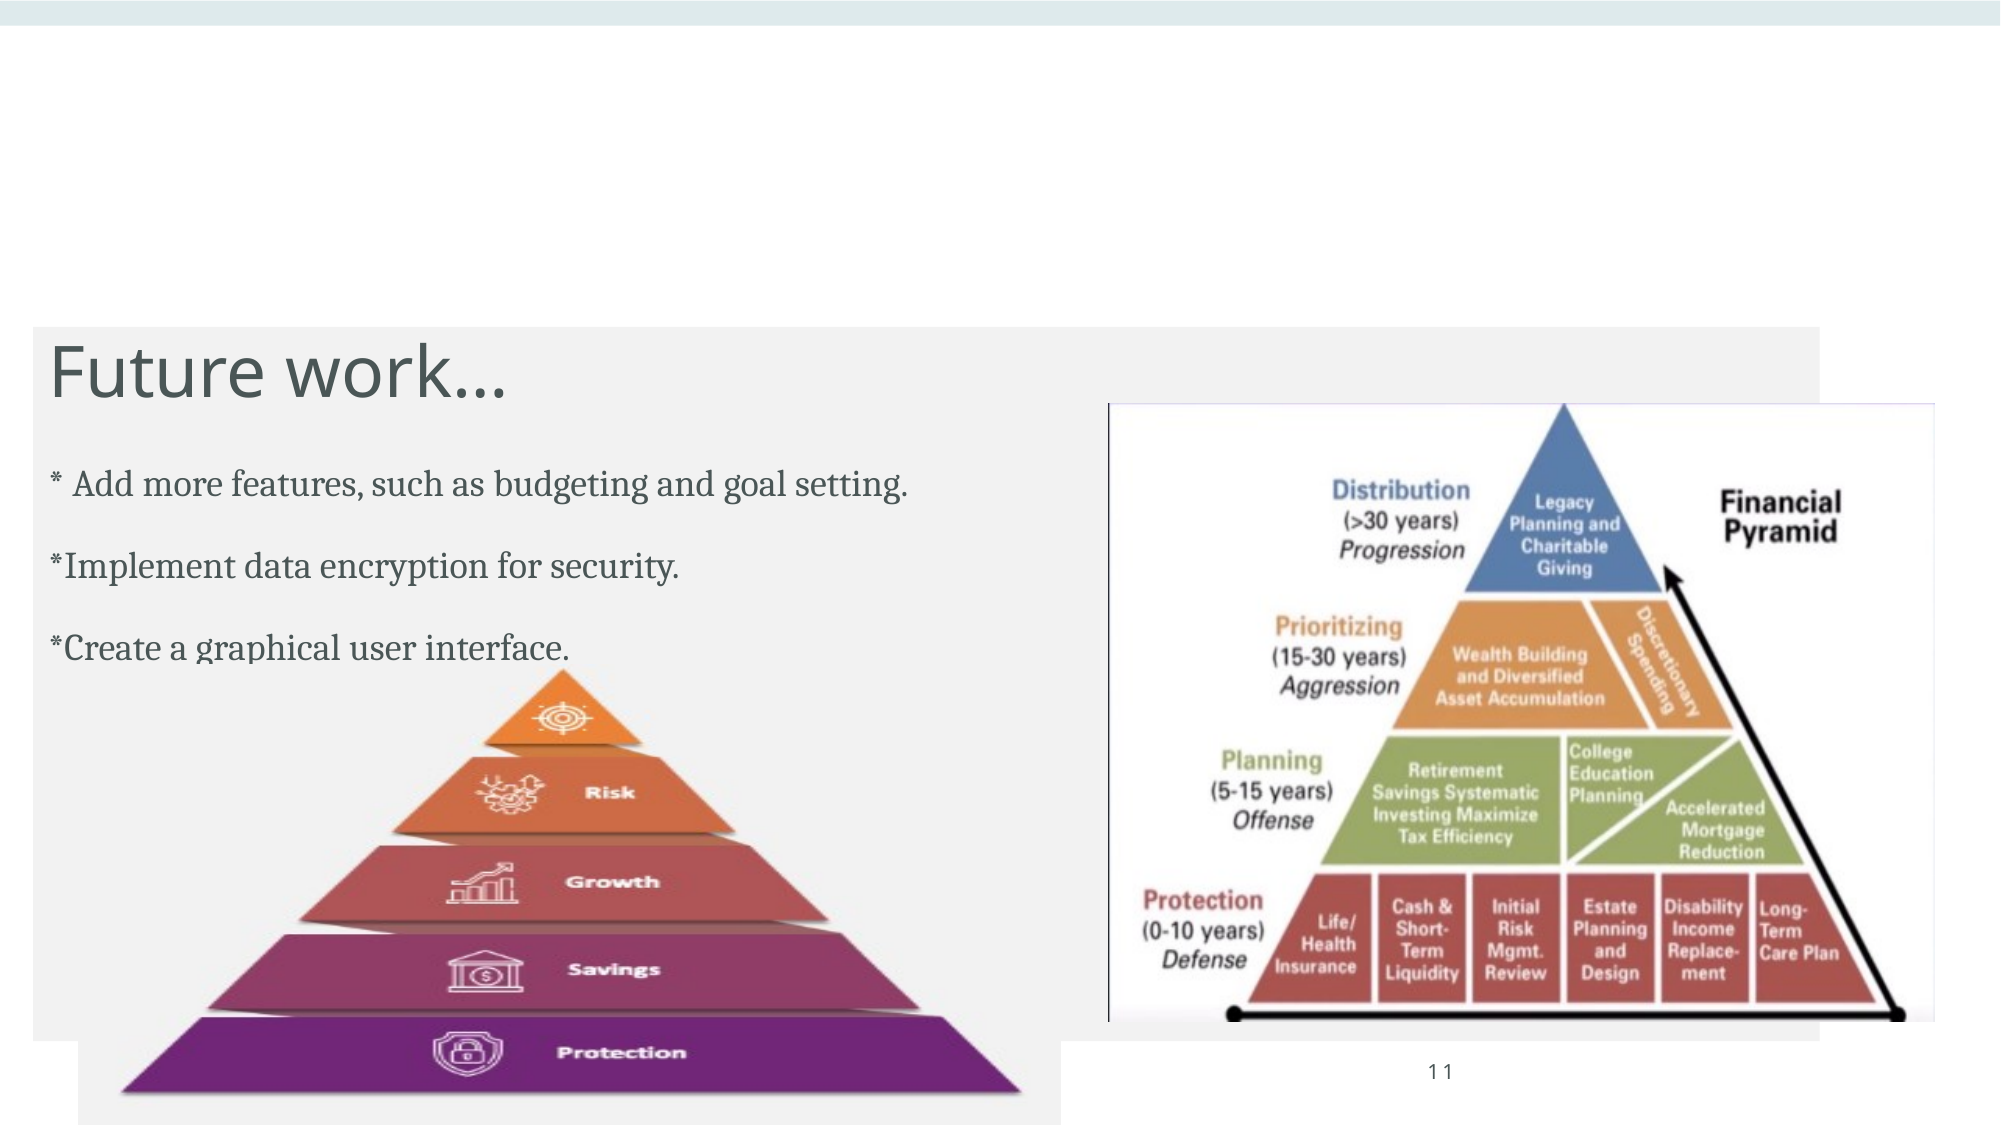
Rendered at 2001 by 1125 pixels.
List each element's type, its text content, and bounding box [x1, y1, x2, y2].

picture [1108, 403, 1935, 1022]
title Future work… * Add more features, such as budgeting and goal setting. *Implement data encryption for security. *Create a graphical user interface. [33, 326, 1820, 1042]
slide_number 11 [1412, 1042, 1863, 1103]
picture [78, 664, 1061, 1125]
